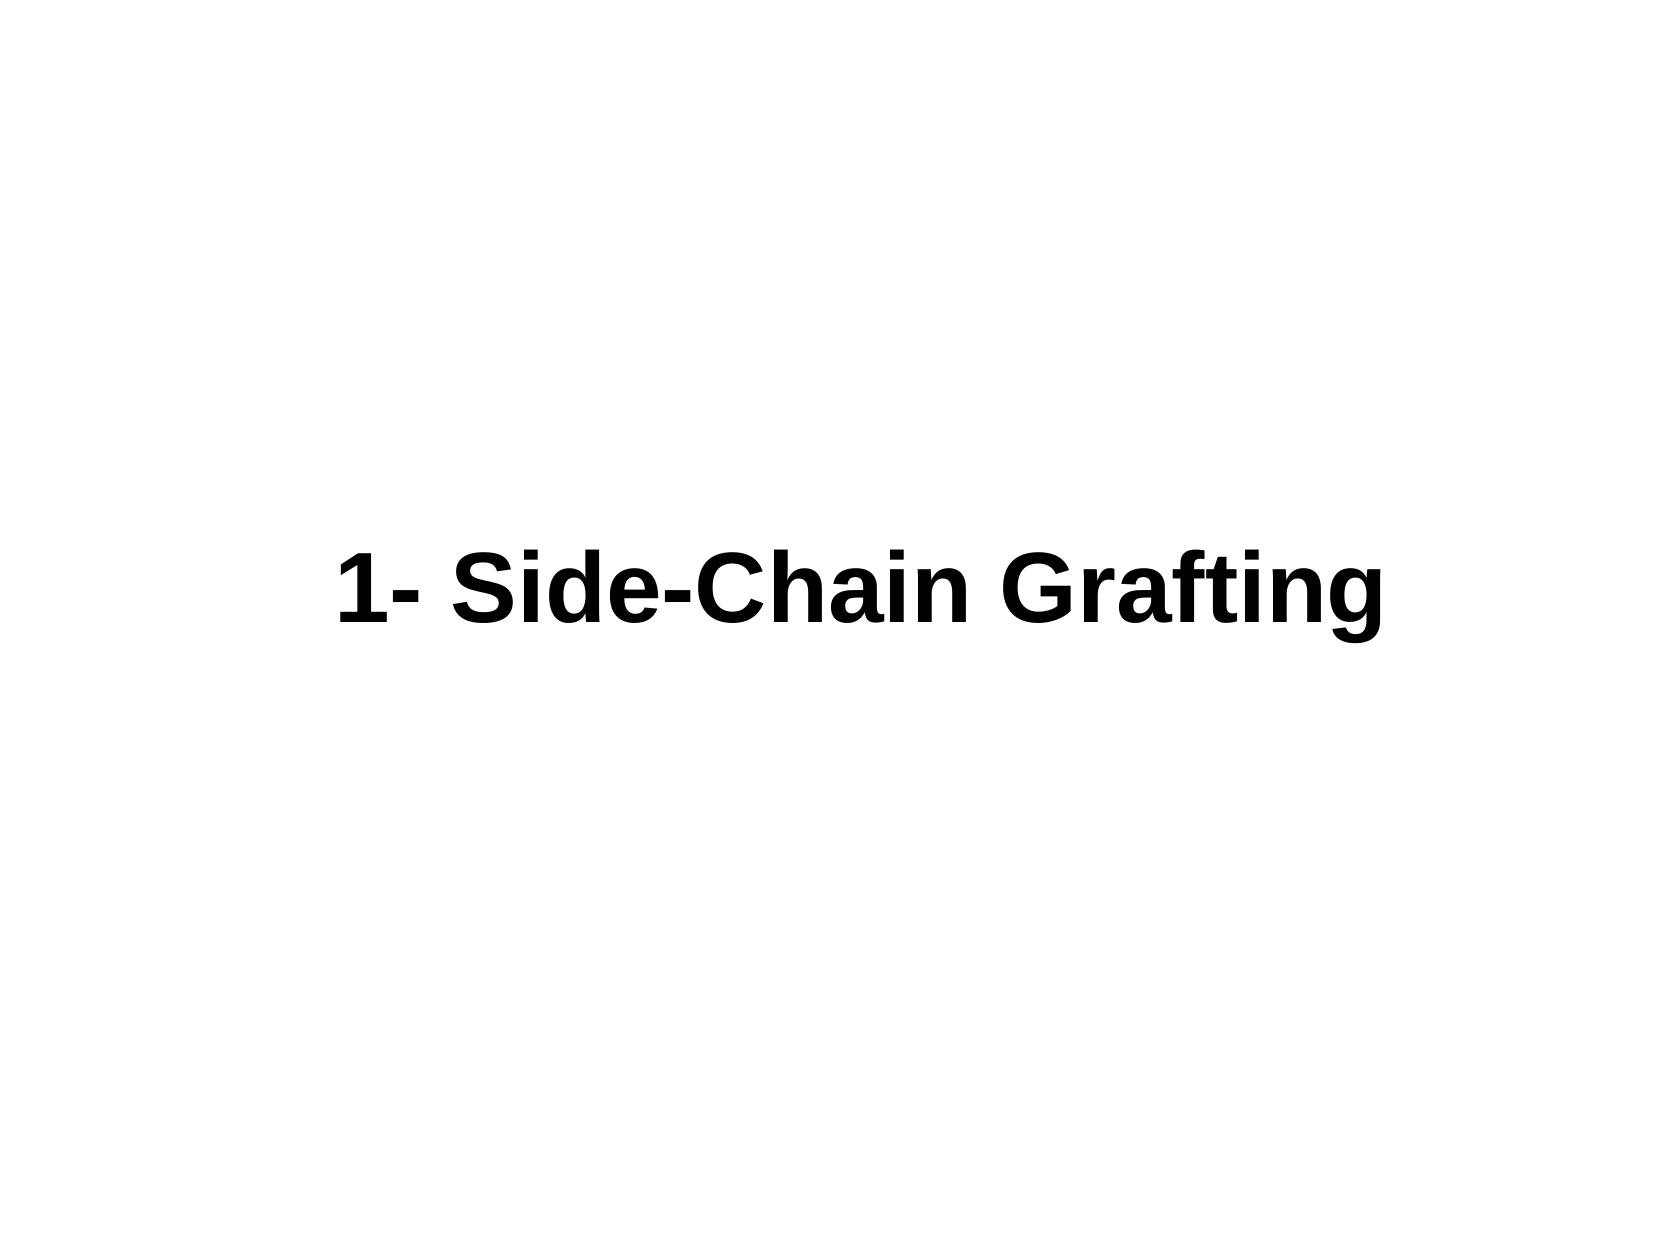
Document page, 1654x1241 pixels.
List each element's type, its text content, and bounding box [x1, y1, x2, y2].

text_box 1- Side-Chain Grafting [298, 525, 1426, 842]
